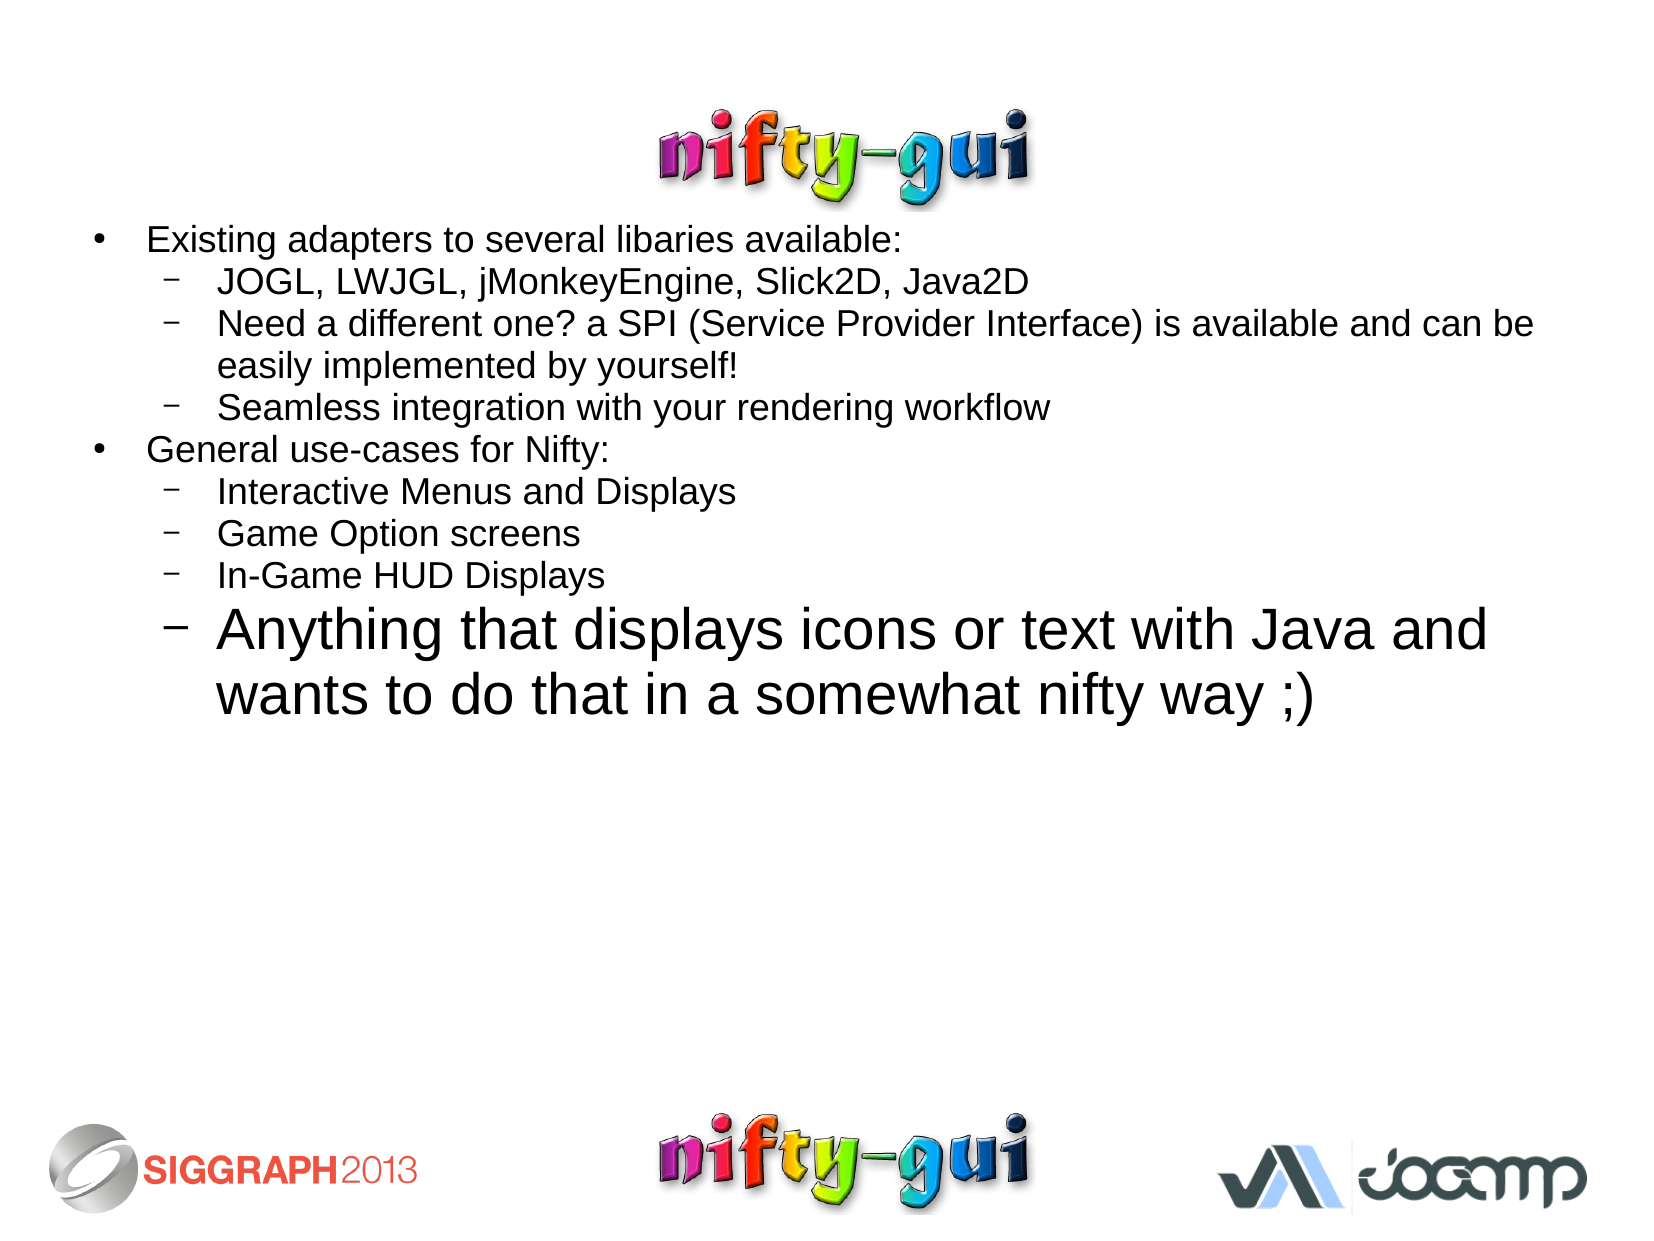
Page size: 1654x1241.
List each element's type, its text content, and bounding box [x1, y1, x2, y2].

text_box Existing adapters to several libaries available: JOGL, LWJGL, jMonkeyEngine, Slick2D, Java2D Need a different one? a SPI (Service Provider Interface) is available and can be easily implemented by yourself! Seamless integration with your rendering workflow General use-cases for Nifty: Interactive Menus and Displays Game Option screens In-Game HUD Displays Anything that displays icons or text with Java and wants to do that in a somewhat nifty way ;) [60, 211, 1592, 1081]
picture [1215, 1139, 1587, 1215]
picture [45, 1122, 421, 1215]
picture [652, 1108, 1036, 1216]
picture [652, 104, 1036, 211]
